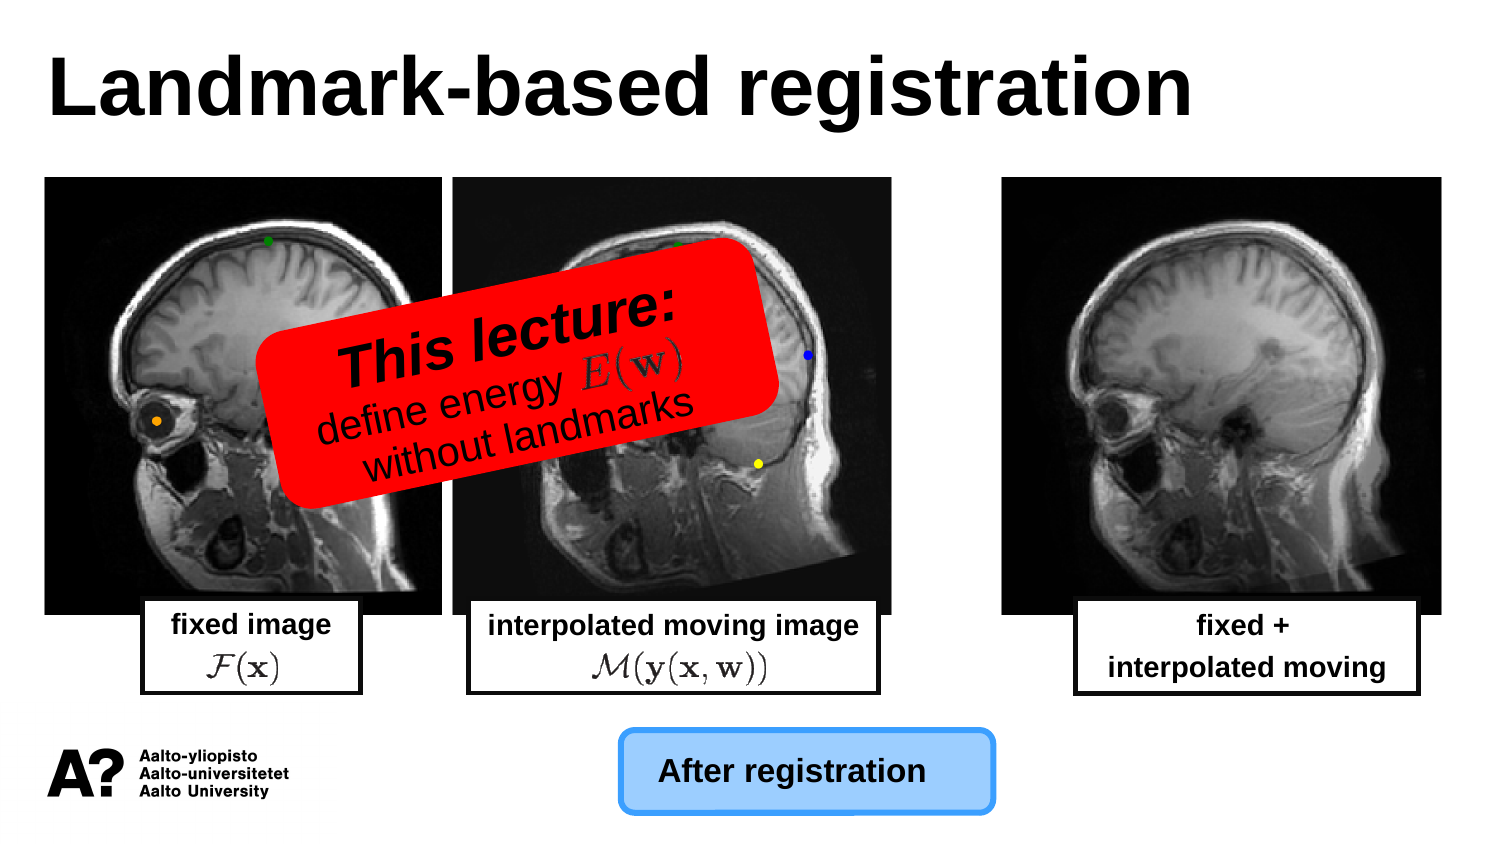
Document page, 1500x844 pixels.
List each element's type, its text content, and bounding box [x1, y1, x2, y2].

text_box [620, 730, 994, 813]
text_box interpolated moving image [468, 598, 879, 693]
list Landmark-based registration [47, 32, 1442, 197]
text_box After registration [629, 752, 1004, 806]
picture [34, 167, 900, 625]
text_box This lecture: define energy without landmarks [272, 254, 765, 521]
picture [0, 702, 337, 844]
picture [206, 626, 278, 694]
picture [592, 626, 766, 694]
text_box fixed + interpolated moving [1075, 598, 1419, 694]
text_box fixed image [142, 598, 361, 694]
text_box [258, 240, 776, 505]
picture [991, 167, 1450, 625]
